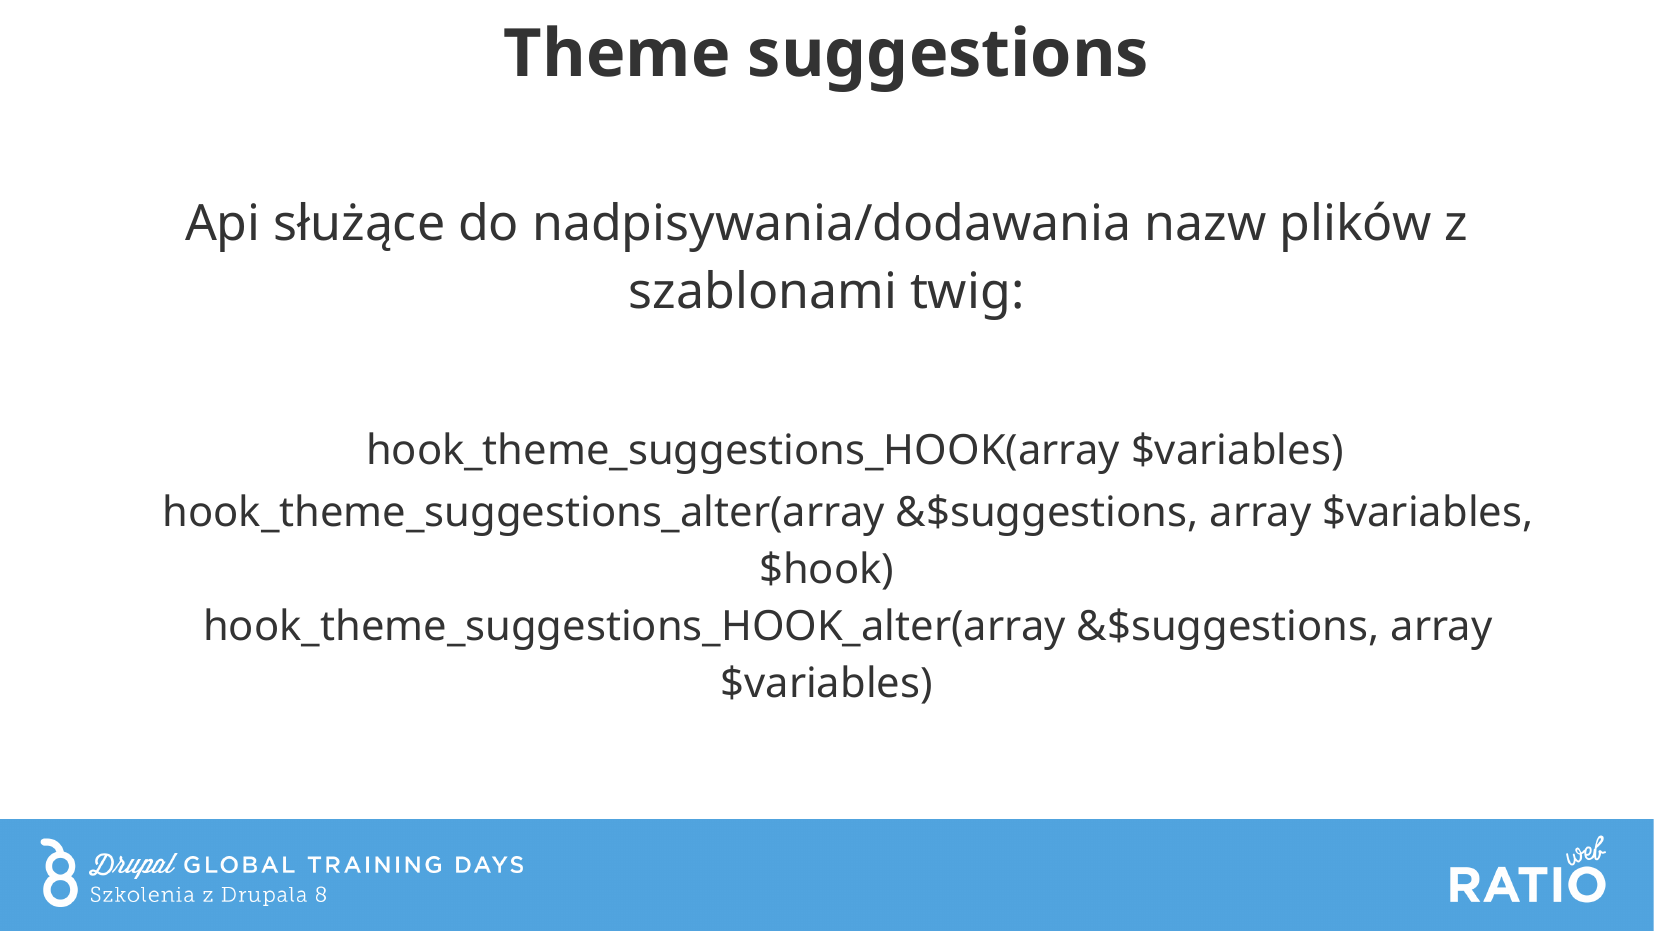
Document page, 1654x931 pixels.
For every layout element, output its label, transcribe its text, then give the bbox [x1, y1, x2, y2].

subtitle Theme suggestions Api służące do nadpisywania/dodawania nazw plików z szablonami twig: hook_theme_suggestions_HOOK(array $variables) hook_theme_suggestions_alter(array &$suggestions, array $variables, $hook) hook_theme_suggestions_HOOK_alter(array &$suggestions, array $variables) [82, 37, 1571, 758]
picture [0, 0, 1654, 931]
